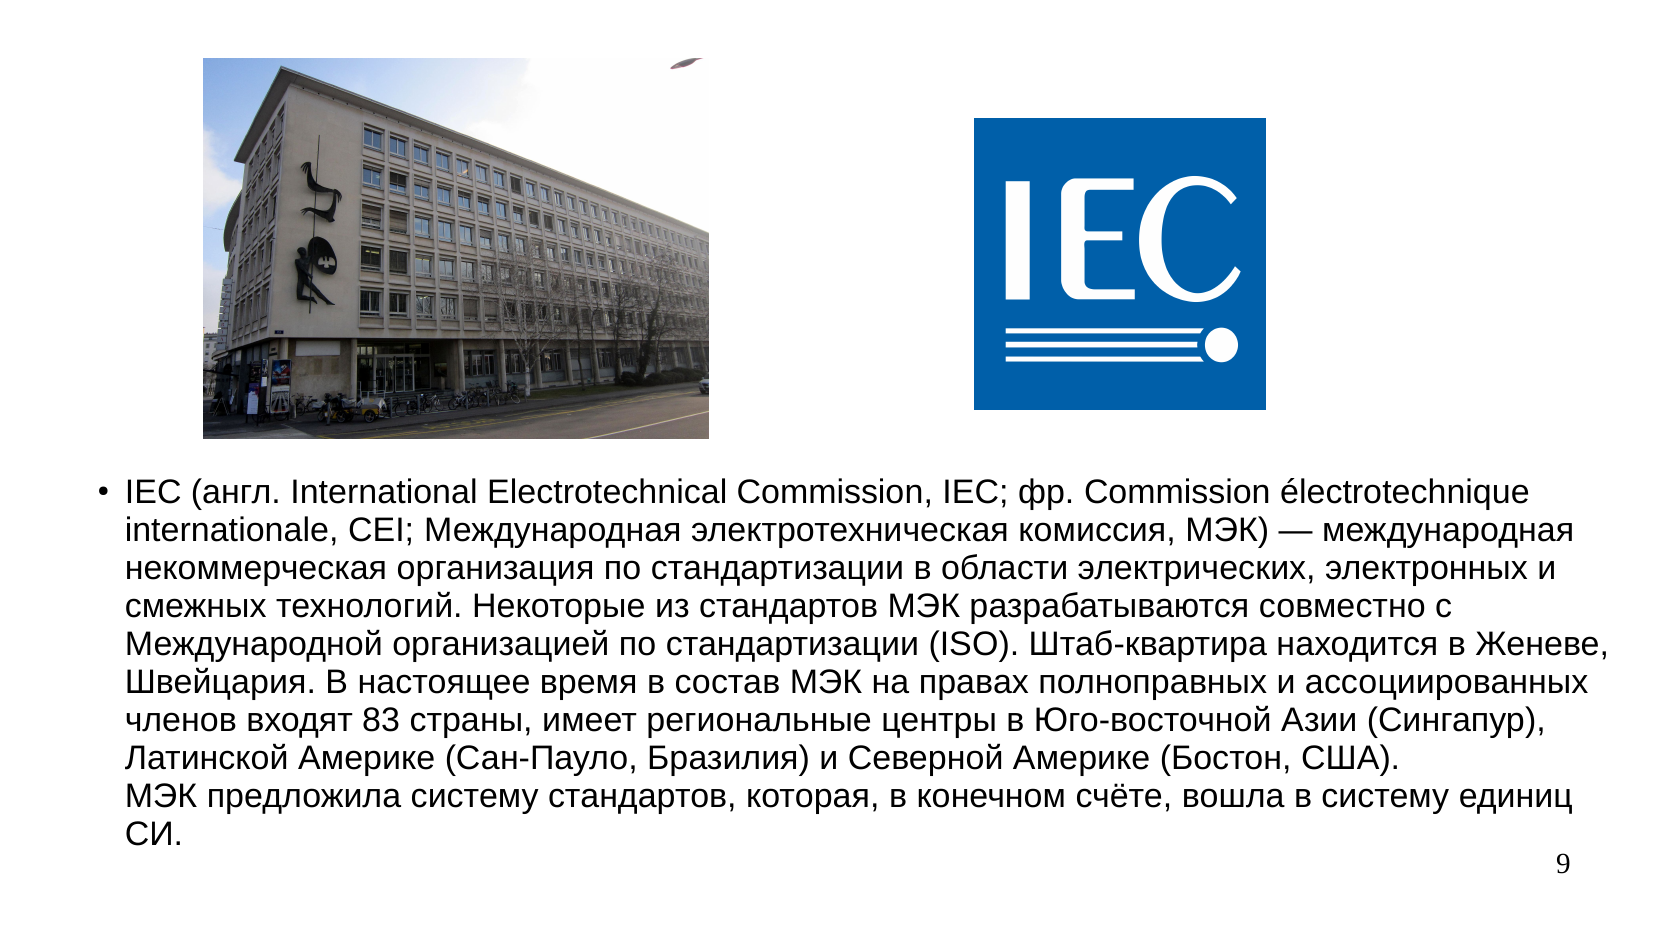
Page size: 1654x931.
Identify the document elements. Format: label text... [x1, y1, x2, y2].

picture [974, 118, 1266, 410]
list IEC (англ. International Electrotechnical Commission, IEC; фр. Commission électrotechnique internationale, CEI; Международная электротехническая комиссия, МЭК) — международная некоммерческая организация по стандартизации в области электрических, электронных и смежных технологий. Некоторые из стандартов МЭК разрабатываются совместно с Международной организацией по стандартизации (ISO). Штаб-квартира находится в Женеве, Швейцария. В настоящее время в состав МЭК на правах полноправных и ассоциированных членов входят 83 страны, имеет региональные центры в Юго-восточной Азии (Сингапур), Латинской Америке (Сан-Пауло, Бразилия) и Северной Америке (Бостон, США). МЭК предложила систему стандартов, которая, в конечном счёте, вошла в систему единиц СИ. [88, 472, 1625, 886]
picture [203, 58, 709, 439]
